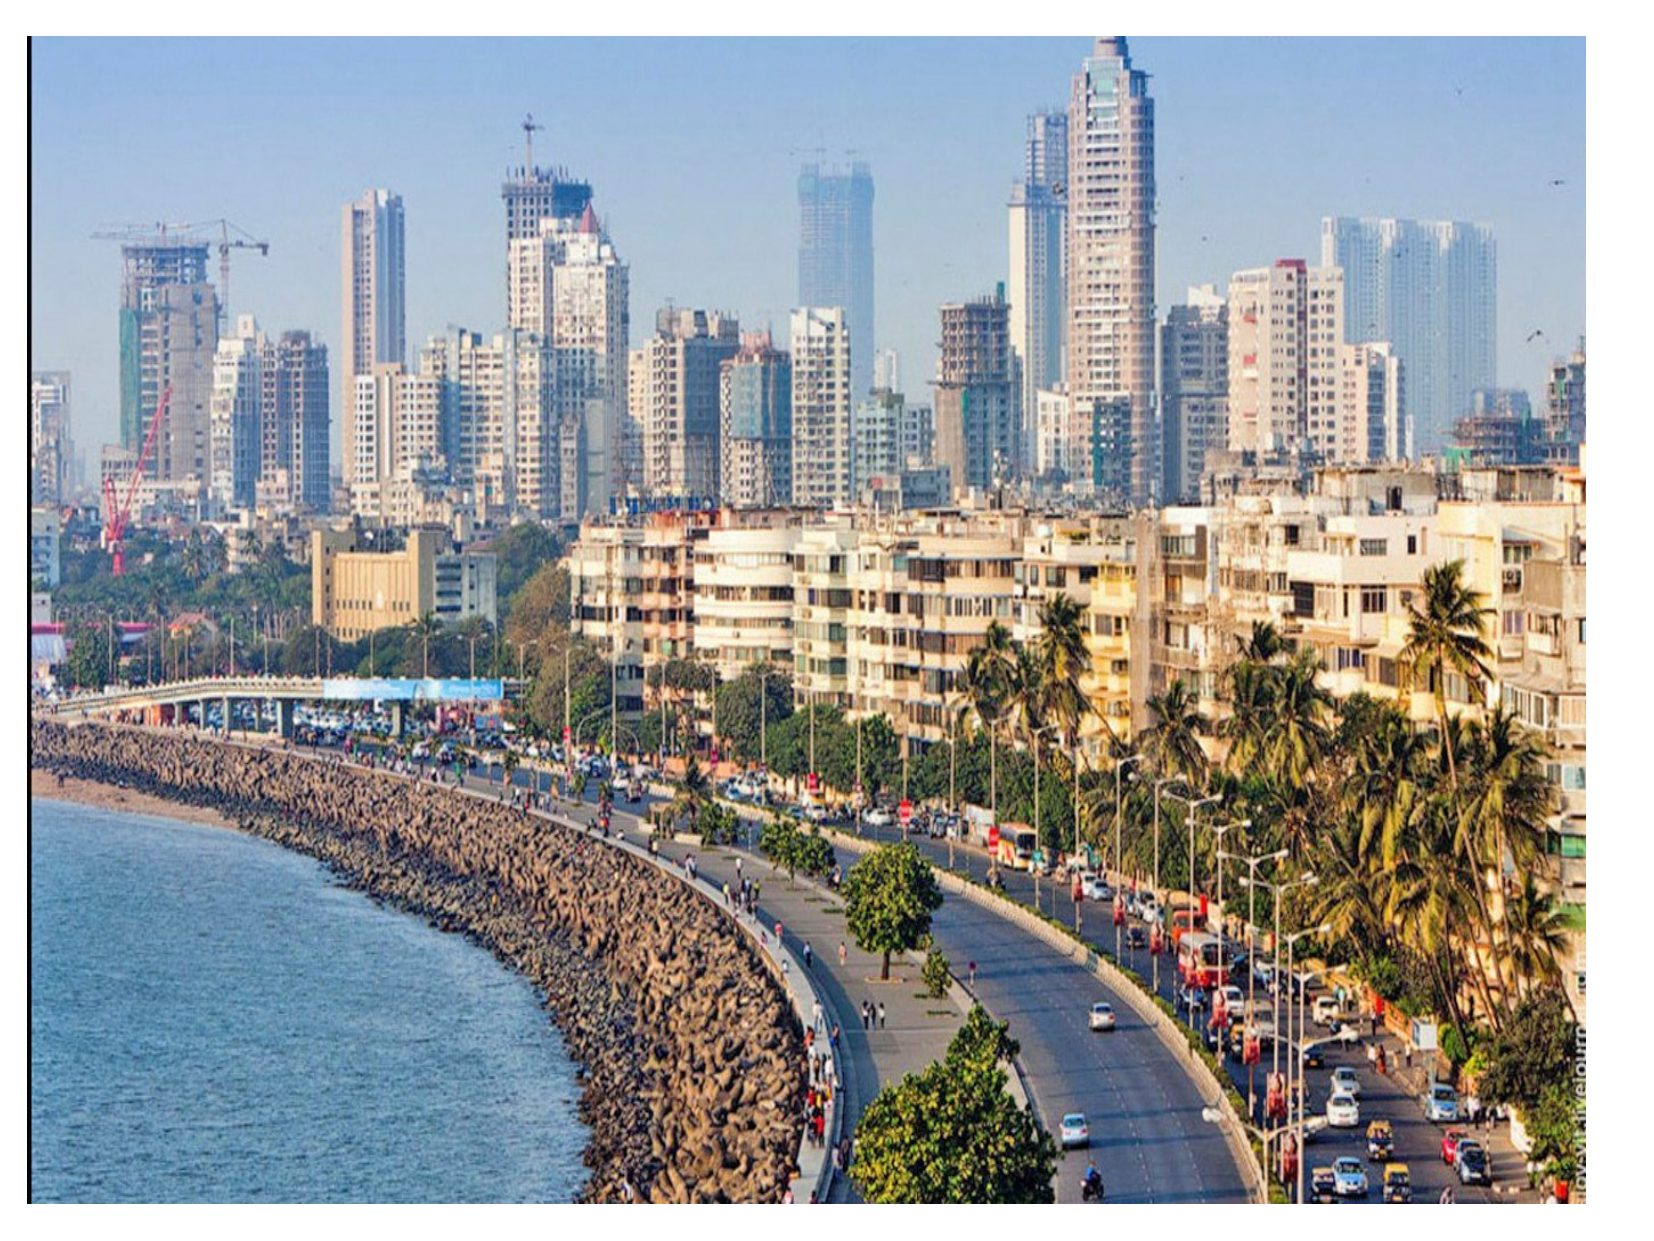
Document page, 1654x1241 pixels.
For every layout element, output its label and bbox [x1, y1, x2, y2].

picture [27, 36, 1586, 1204]
